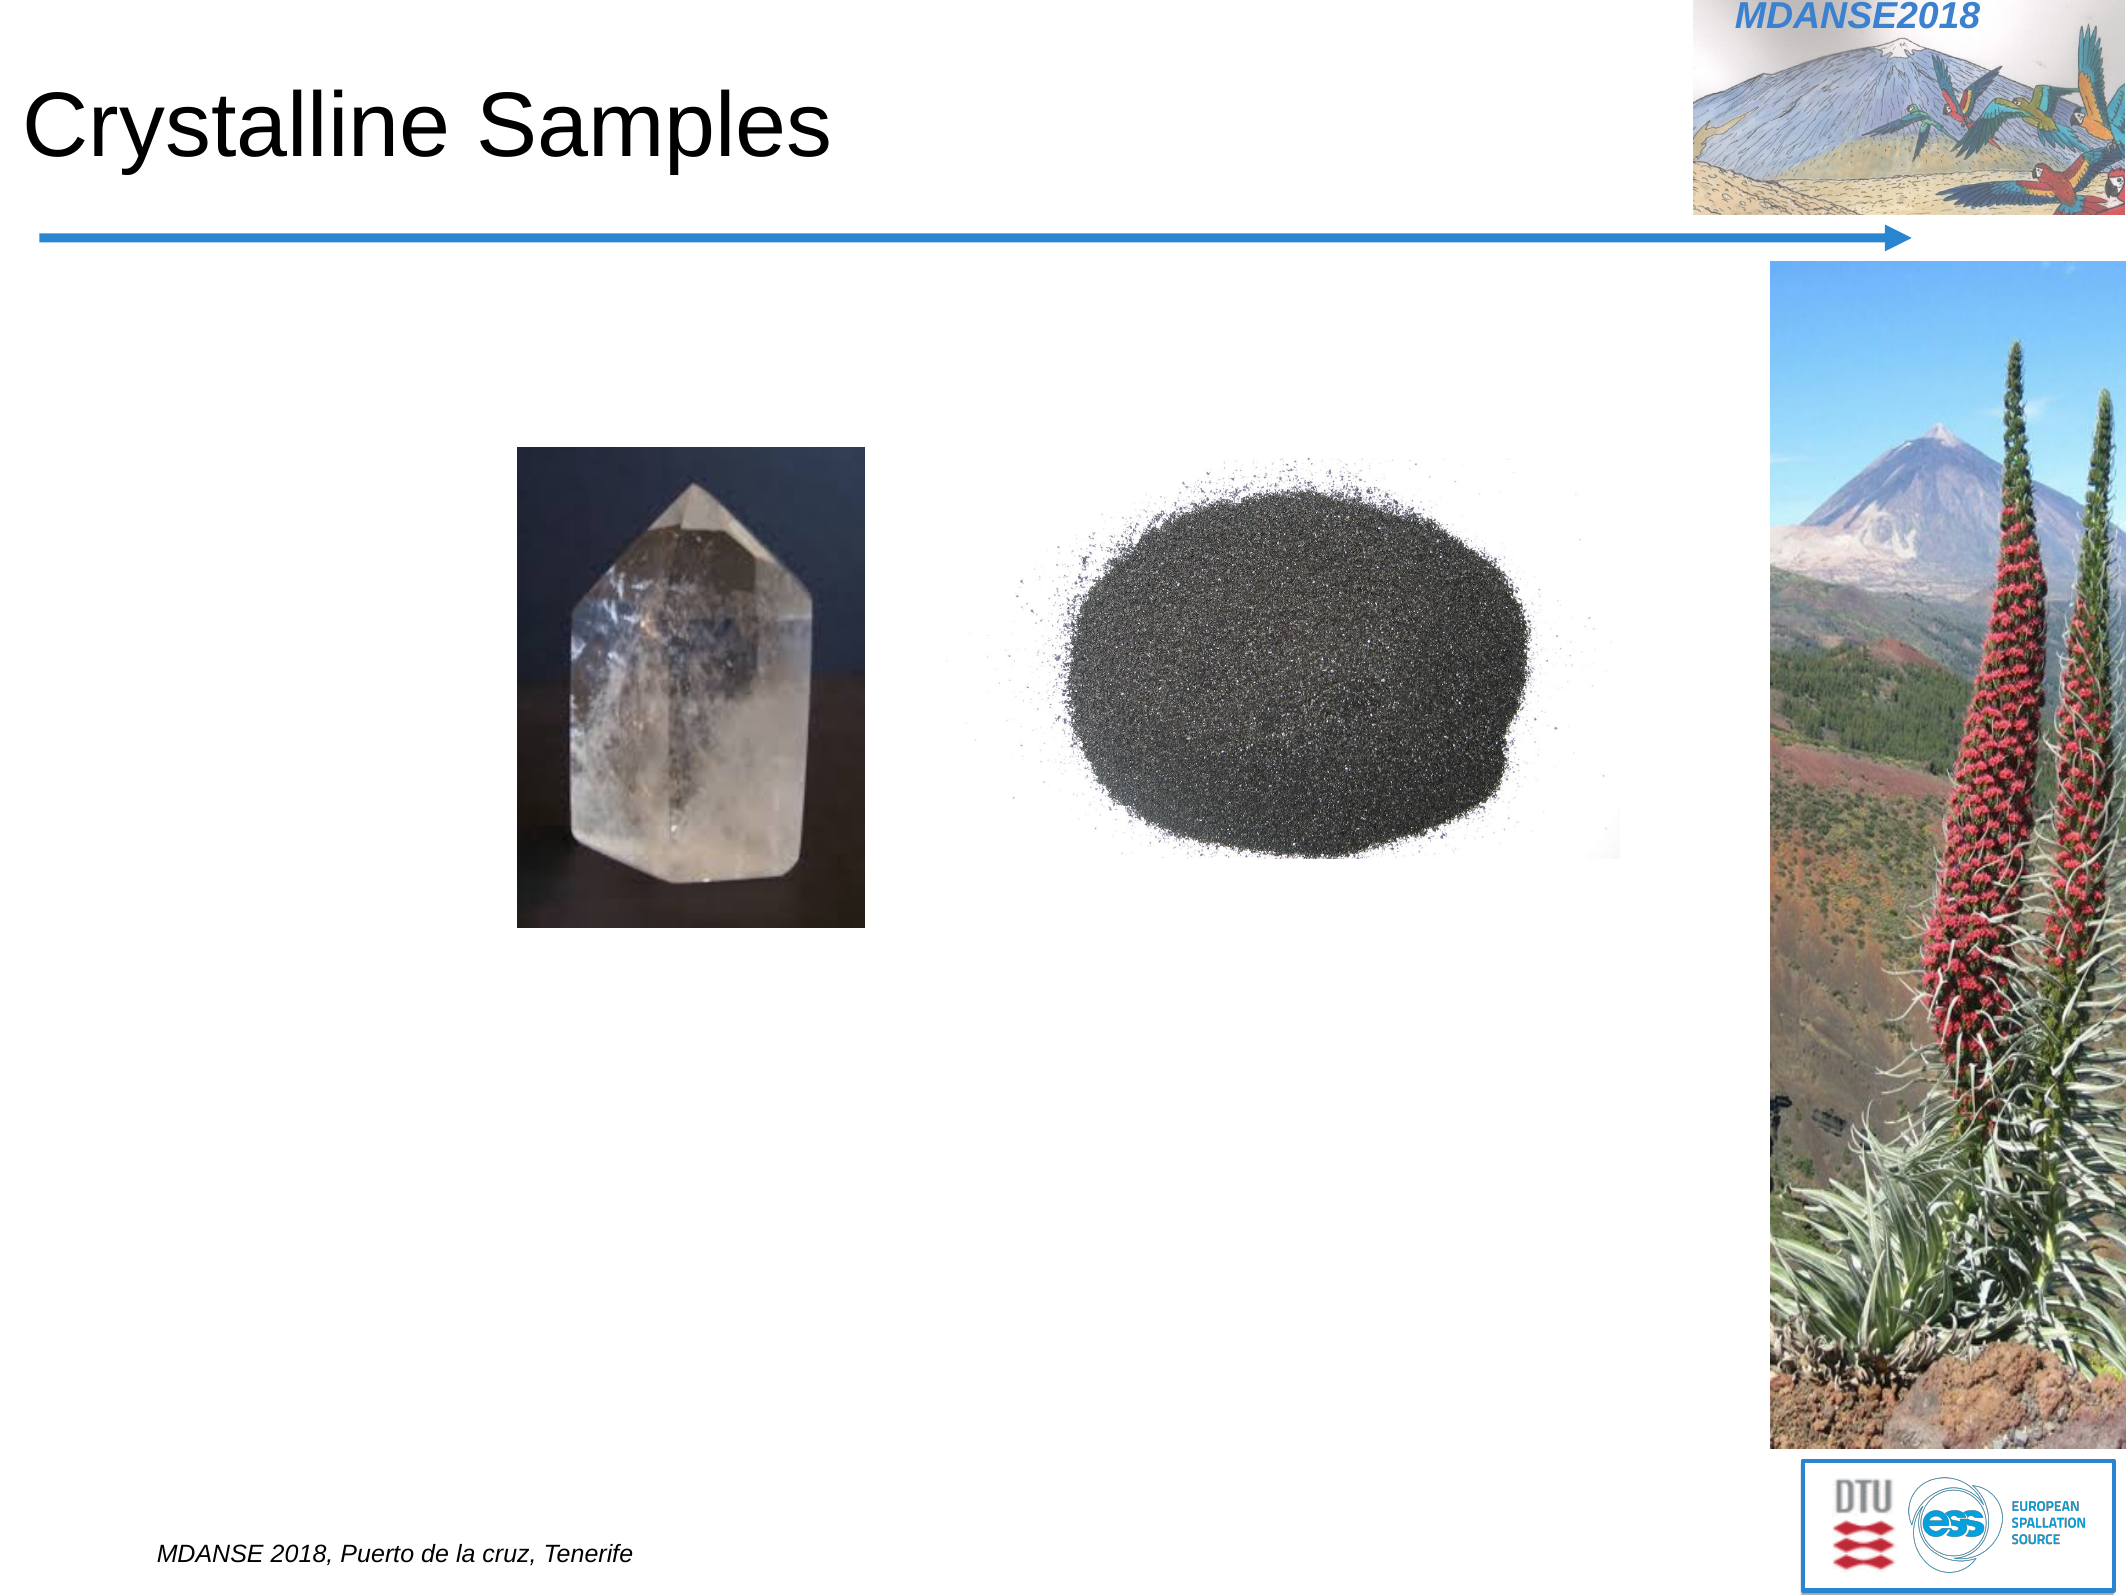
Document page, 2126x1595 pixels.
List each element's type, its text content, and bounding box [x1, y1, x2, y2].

picture [1832, 1477, 1897, 1573]
picture [908, 458, 1620, 859]
picture [1693, 0, 2125, 215]
title Crystalline Samples [22, 40, 1938, 209]
picture [517, 447, 865, 928]
picture [1770, 261, 2126, 1449]
picture [1908, 1477, 2085, 1573]
